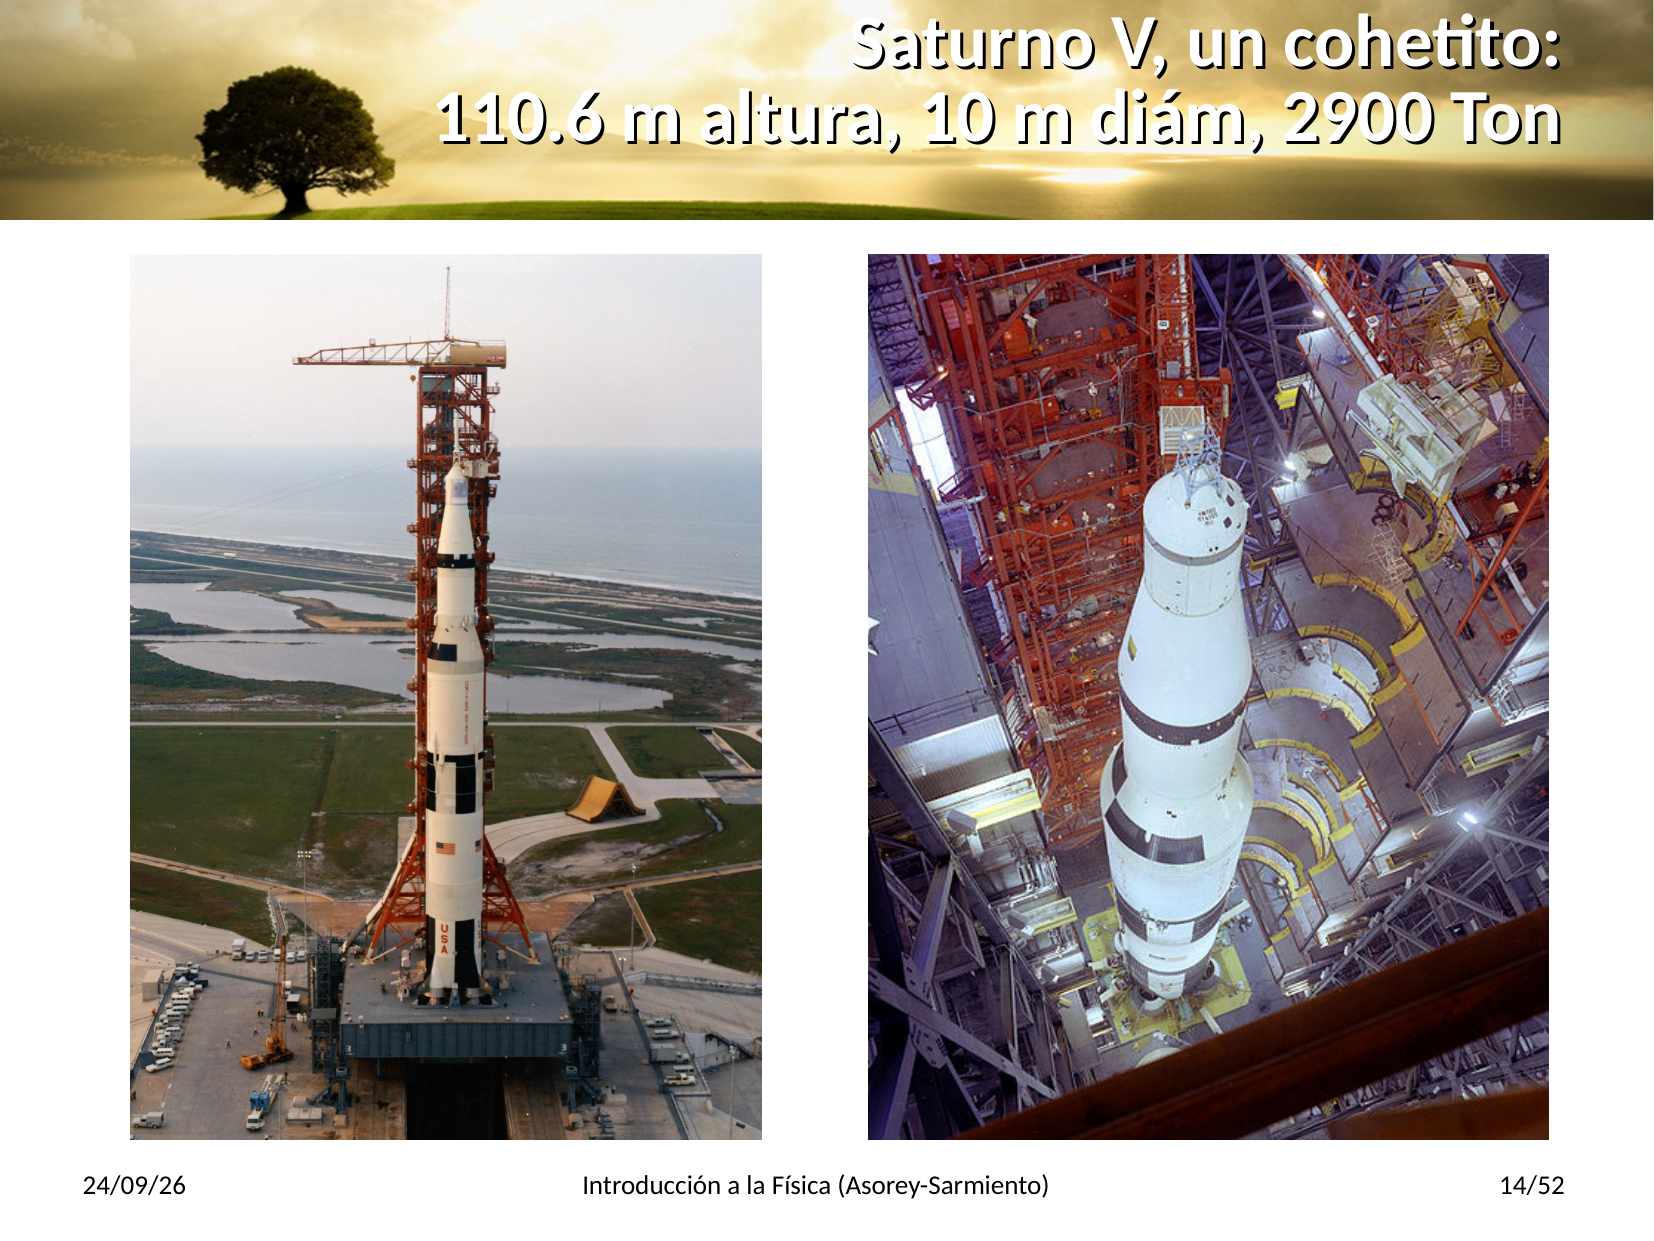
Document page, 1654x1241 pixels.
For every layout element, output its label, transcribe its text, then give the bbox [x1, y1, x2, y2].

title Saturno V, un cohetito: 110.6 m altura, 10 m diám, 2900 Ton [75, 0, 1564, 189]
picture [868, 254, 1549, 1141]
picture [0, 0, 1654, 220]
picture [130, 254, 762, 1141]
